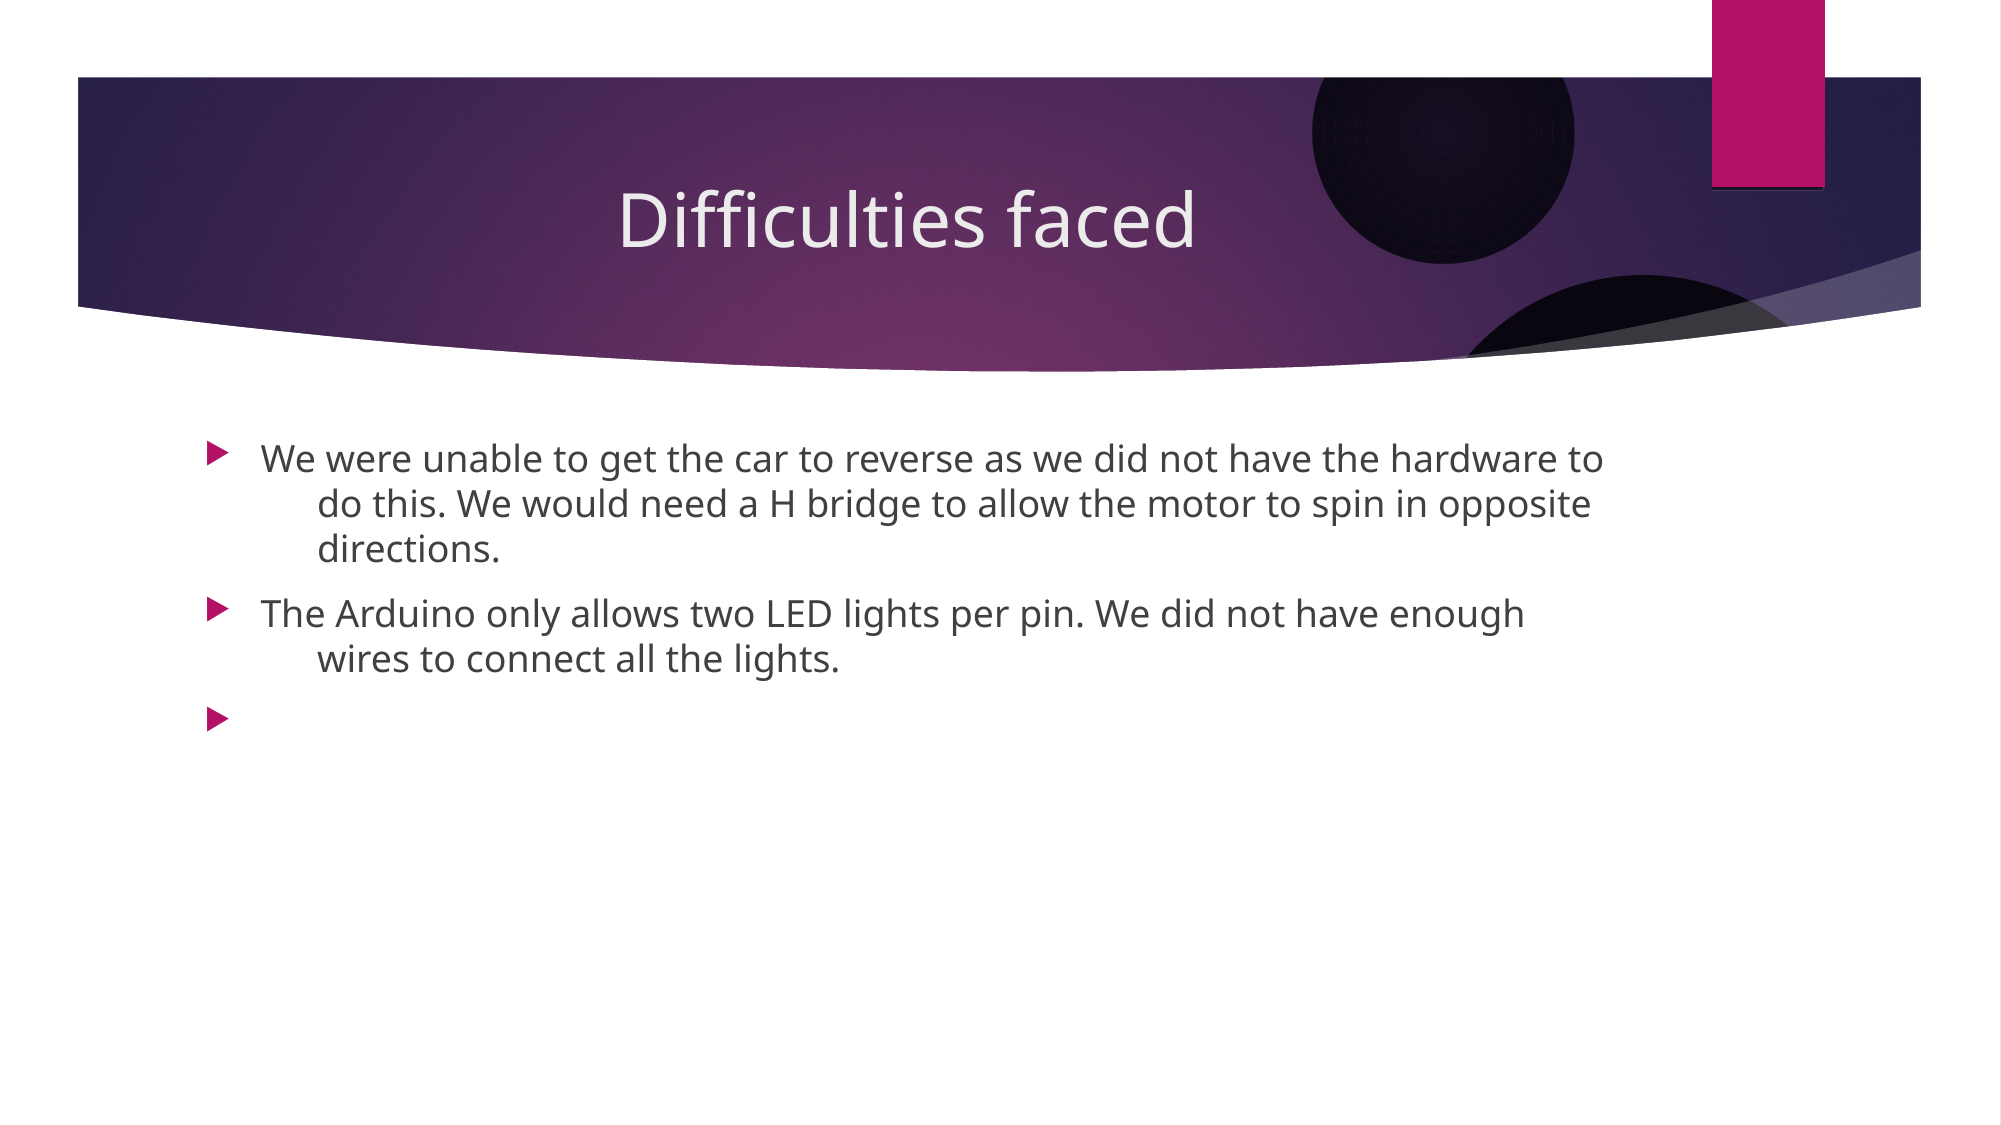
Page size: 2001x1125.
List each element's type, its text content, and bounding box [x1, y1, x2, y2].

title Difficulties faced [189, 159, 1627, 276]
list We were unable to get the car to reverse as we did not have the hardware to do this. We would need a H bridge to allow the motor to spin in opposite directions. The Arduino only allows two LED lights per pin. We did not have enough wires to connect all the lights. [189, 427, 1638, 988]
